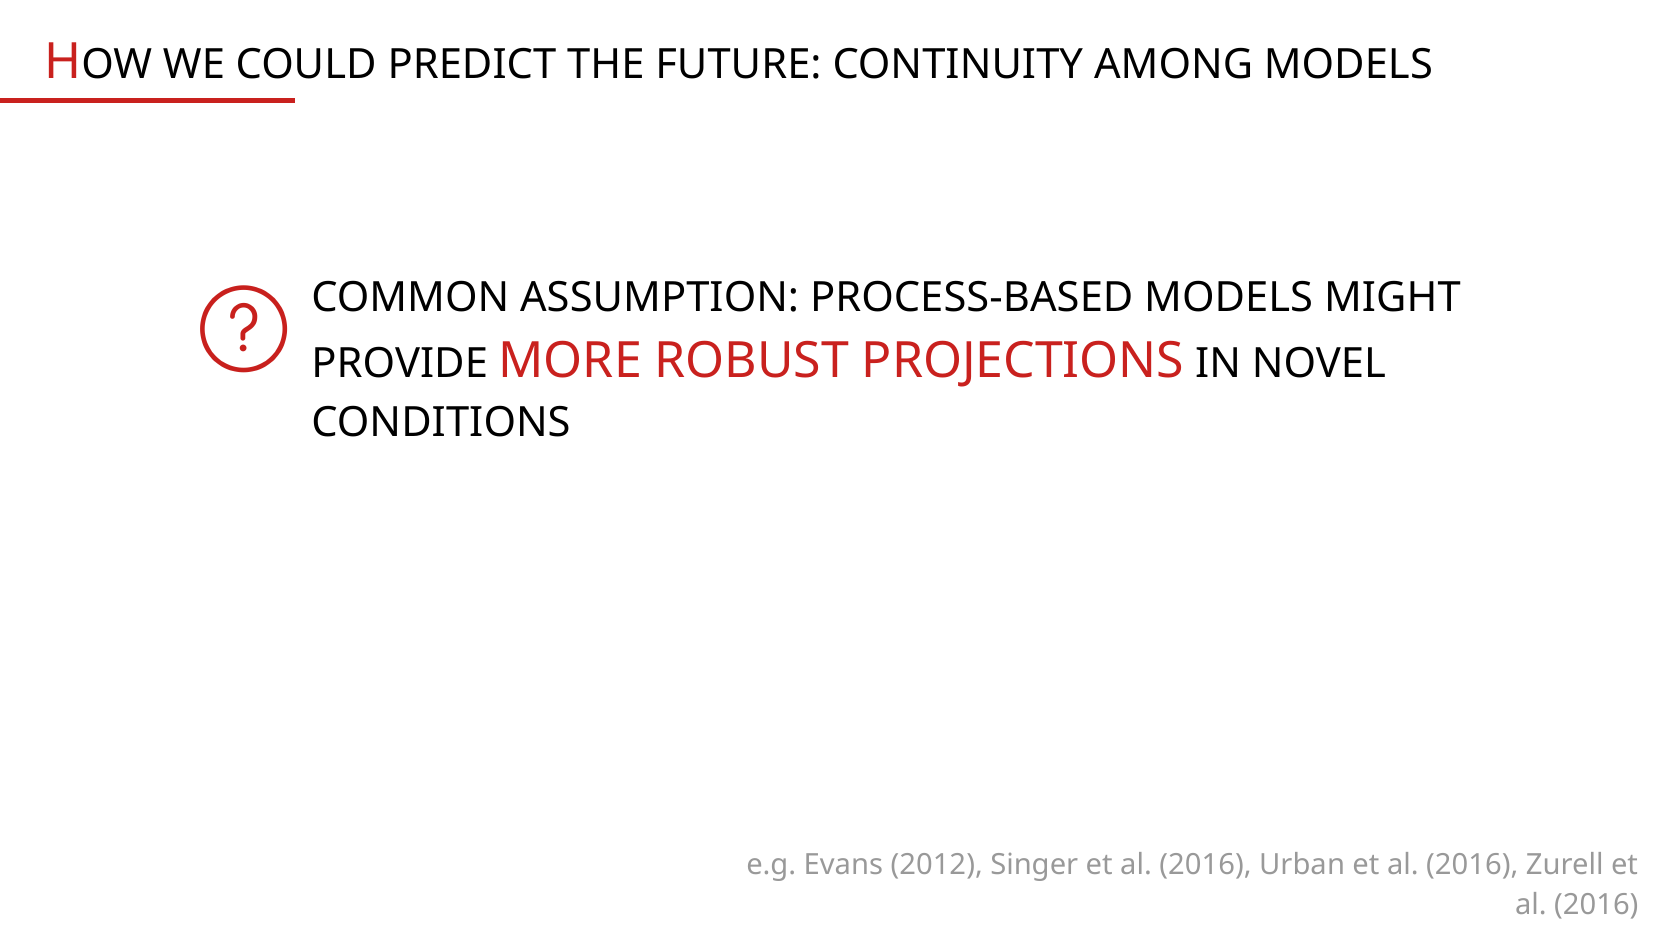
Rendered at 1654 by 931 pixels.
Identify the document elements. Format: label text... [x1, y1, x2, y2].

text_box HOW WE COULD PREDICT THE FUTURE: CONTINUITY AMONG MODELS [29, 0, 1625, 119]
text_box COMMON ASSUMPTION: PROCESS-BASED MODELS might provide more robust projections in novel conditions [296, 259, 1478, 400]
picture [175, 270, 312, 383]
text_box e.g. Evans (2012), Singer et al. (2016), Urban et al. (2016), Zurell et al. (2016) [708, 826, 1654, 931]
